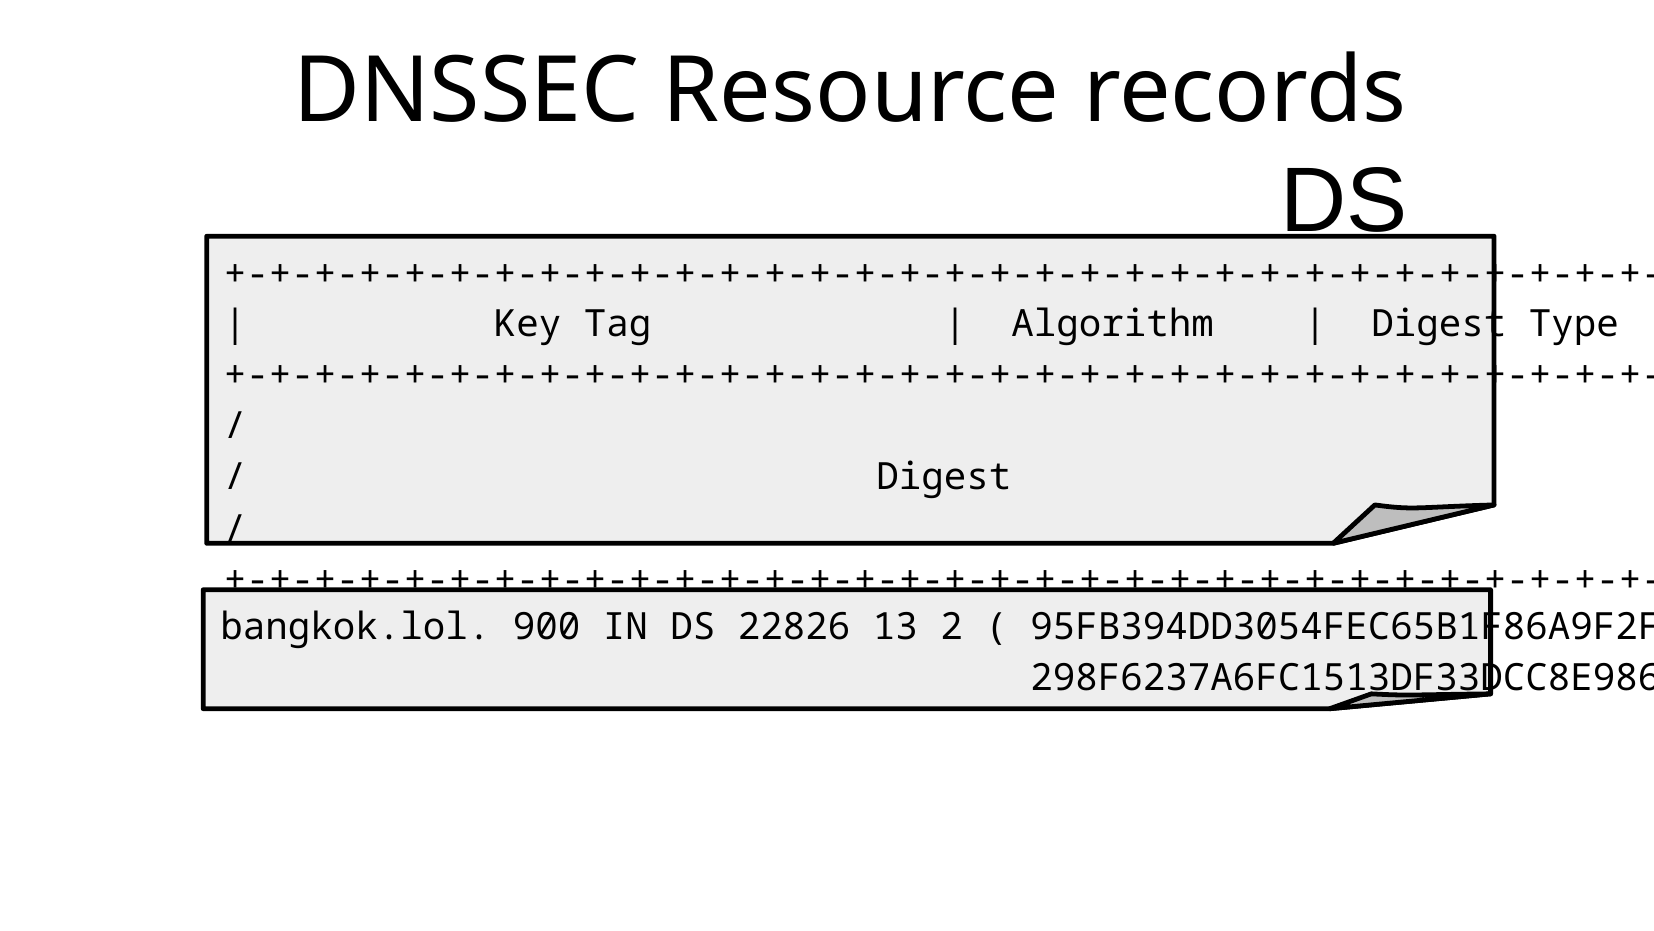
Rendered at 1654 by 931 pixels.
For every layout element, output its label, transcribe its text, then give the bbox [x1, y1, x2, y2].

text_box bangkok.lol. 900 IN DS 22826 13 2 ( 95FB394DD3054FEC65B1F86A9F2F 298F6237A6FC1513DF33DCC8E986 ) [203, 589, 1491, 709]
text_box +-+-+-+-+-+-+-+-+-+-+-+-+-+-+-+-+-+-+-+-+-+-+-+-+-+-+-+-+-+-+-+-+ | Key Tag | Algorithm | Digest Type | +-+-+-+-+-+-+-+-+-+-+-+-+-+-+-+-+-+-+-+-+-+-+-+-+-+-+-+-+-+-+-+-+ / / / Digest / / / +-+-+-+-+-+-+-+-+-+-+-+-+-+-+-+-+-+-+-+-+-+-+-+-+-+-+-+-+-+-+-+-+ [206, 236, 1495, 544]
title DNSSEC Resource records DS [3, 23, 1408, 221]
